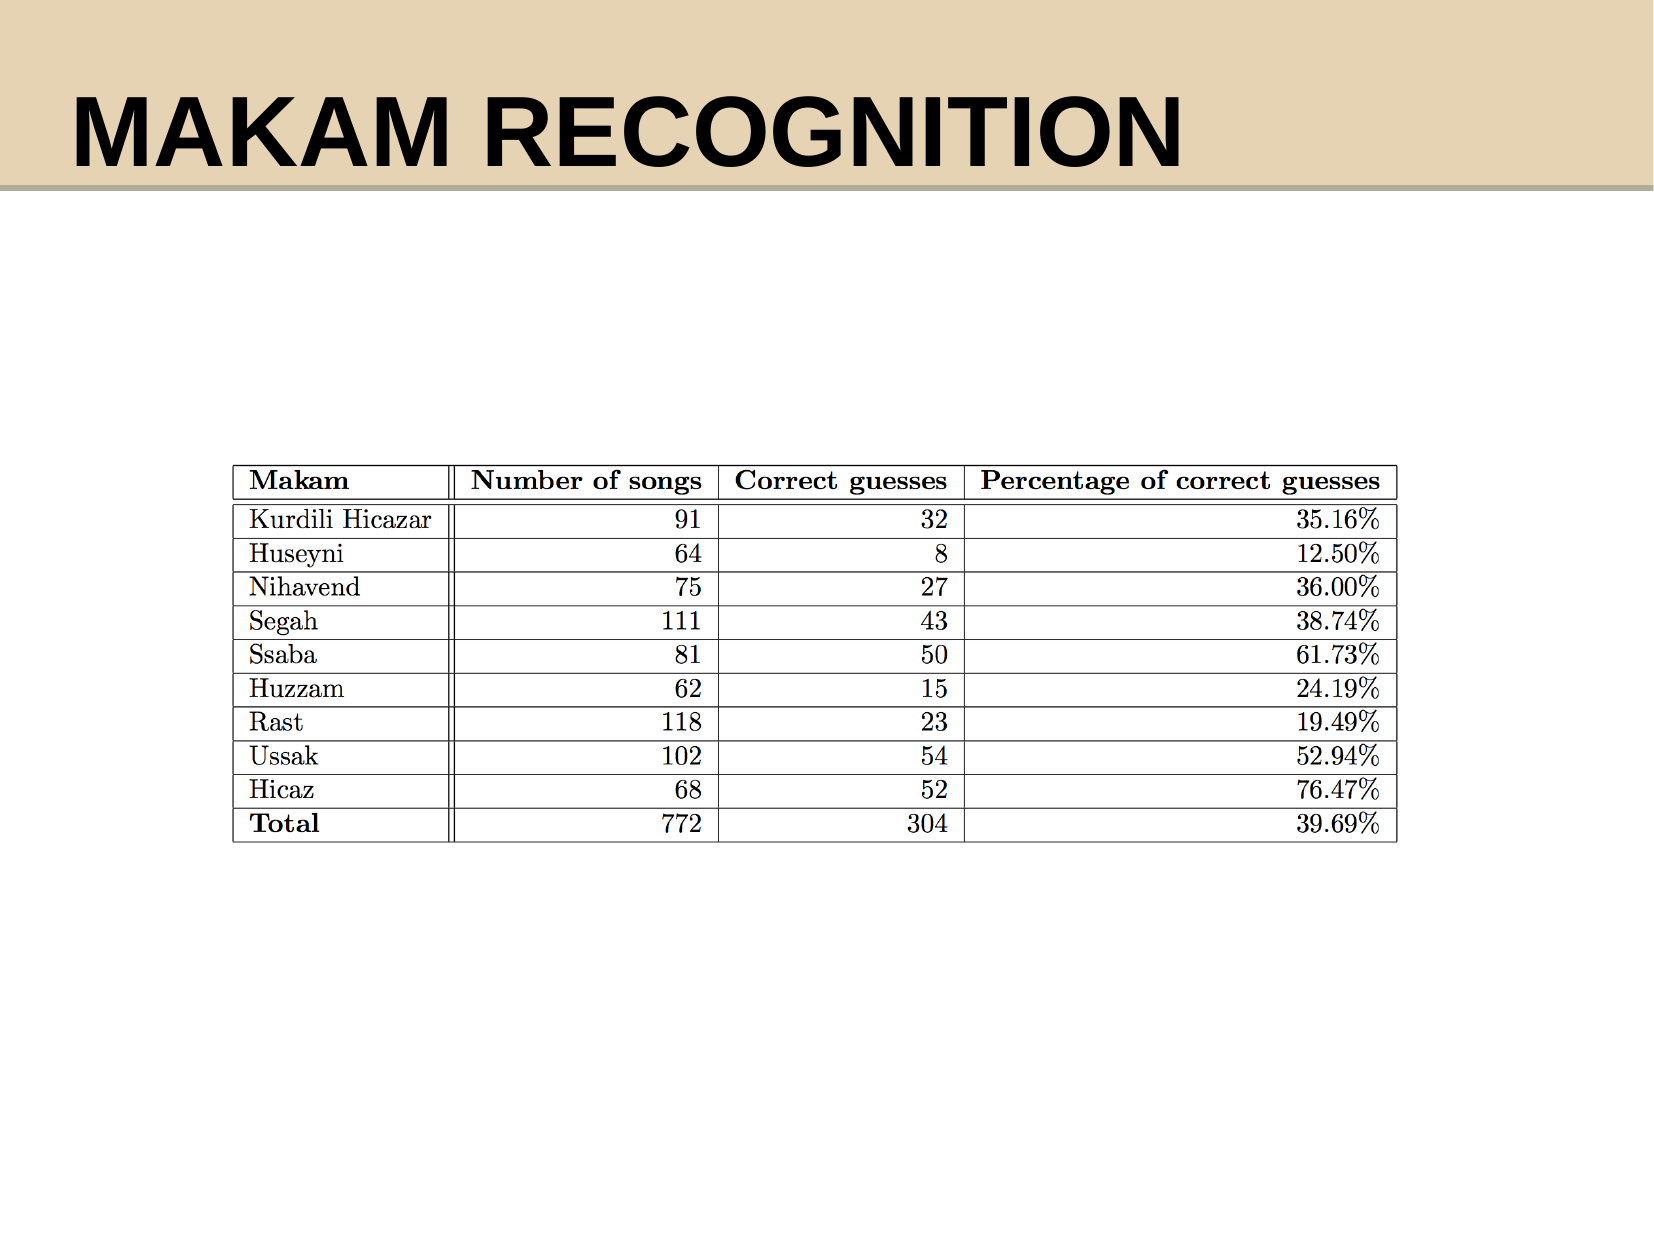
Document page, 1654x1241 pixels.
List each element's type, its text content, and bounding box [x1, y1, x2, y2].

picture [219, 449, 1426, 862]
title MAKAM RECOGNITION [0, 0, 1654, 188]
